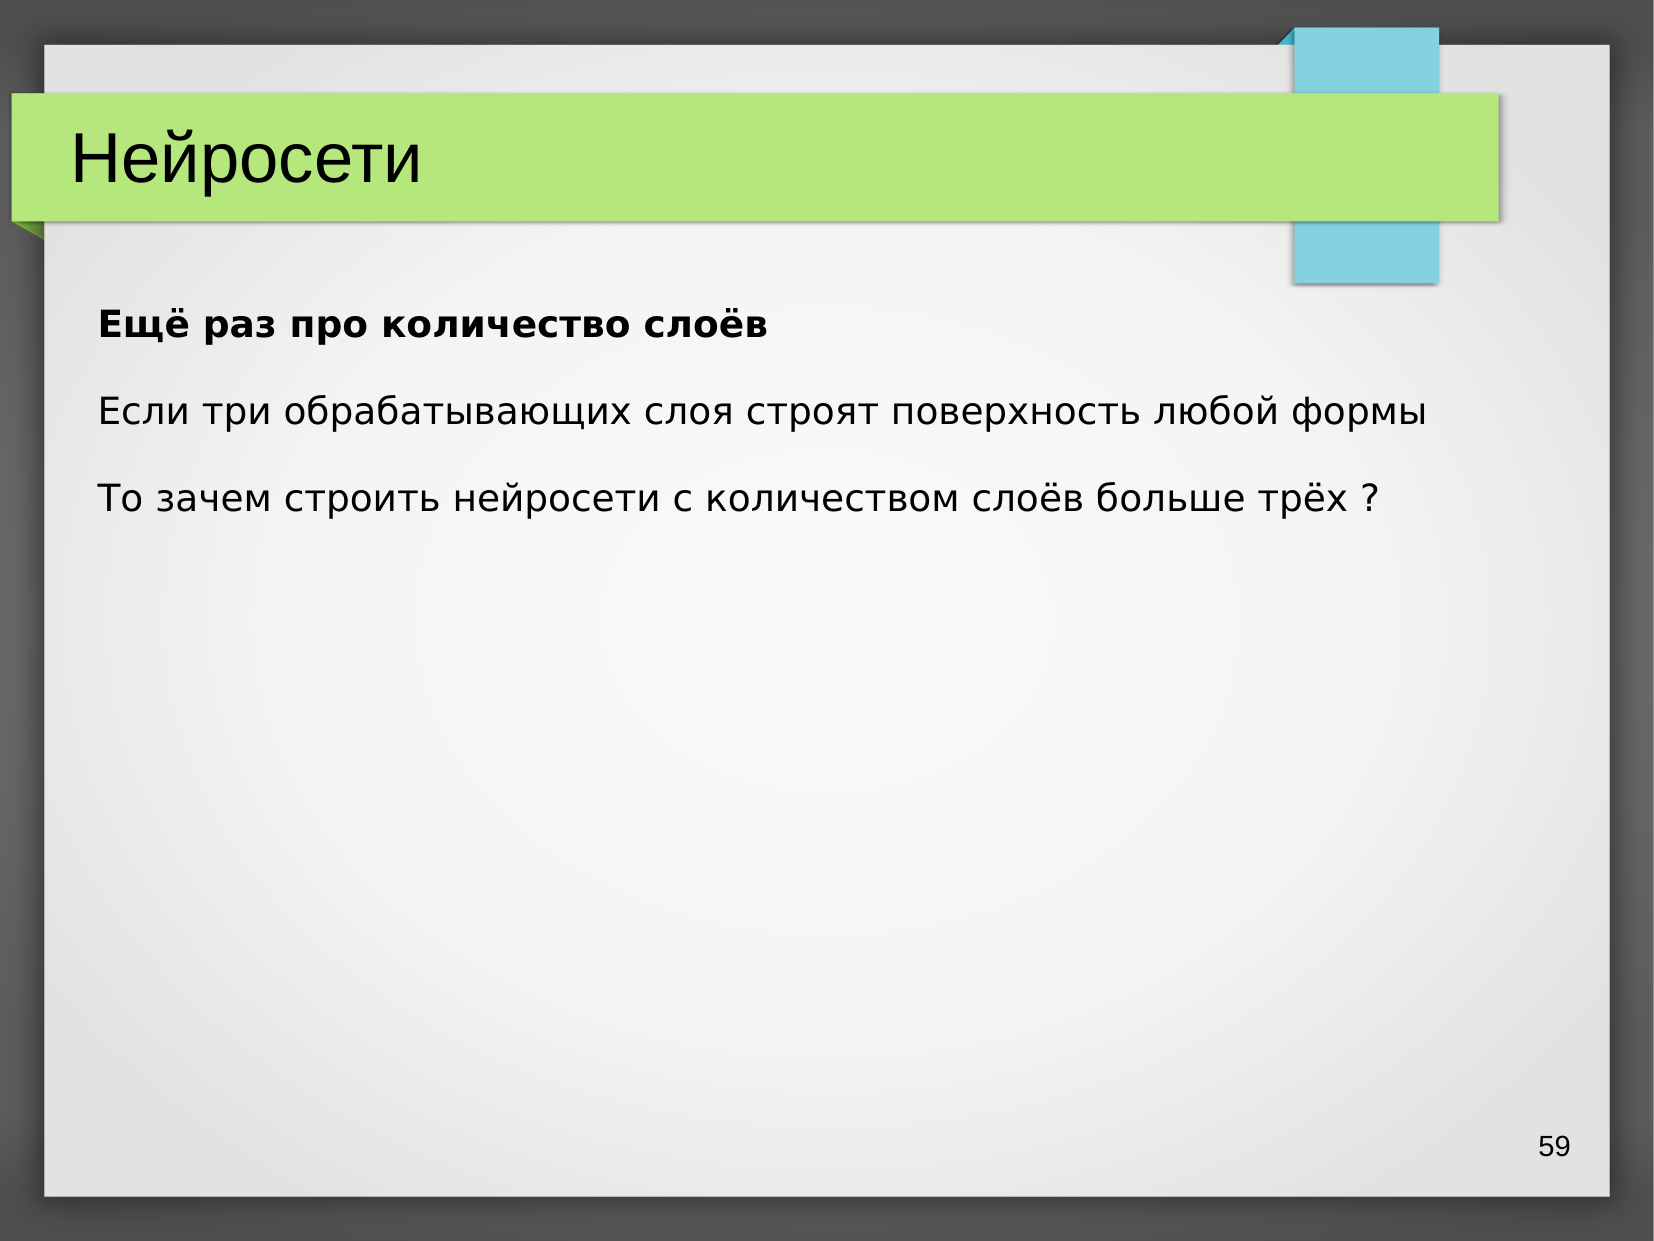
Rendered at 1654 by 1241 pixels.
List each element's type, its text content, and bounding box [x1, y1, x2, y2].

picture [0, 0, 1654, 1241]
title Нейросети [70, 118, 1205, 199]
text_box Ещё раз про количество слоёв Если три обрабатывающих слоя строят поверхность любой формы То зачем строить нейросети с количеством слоёв больше трёх ? [82, 295, 1489, 541]
